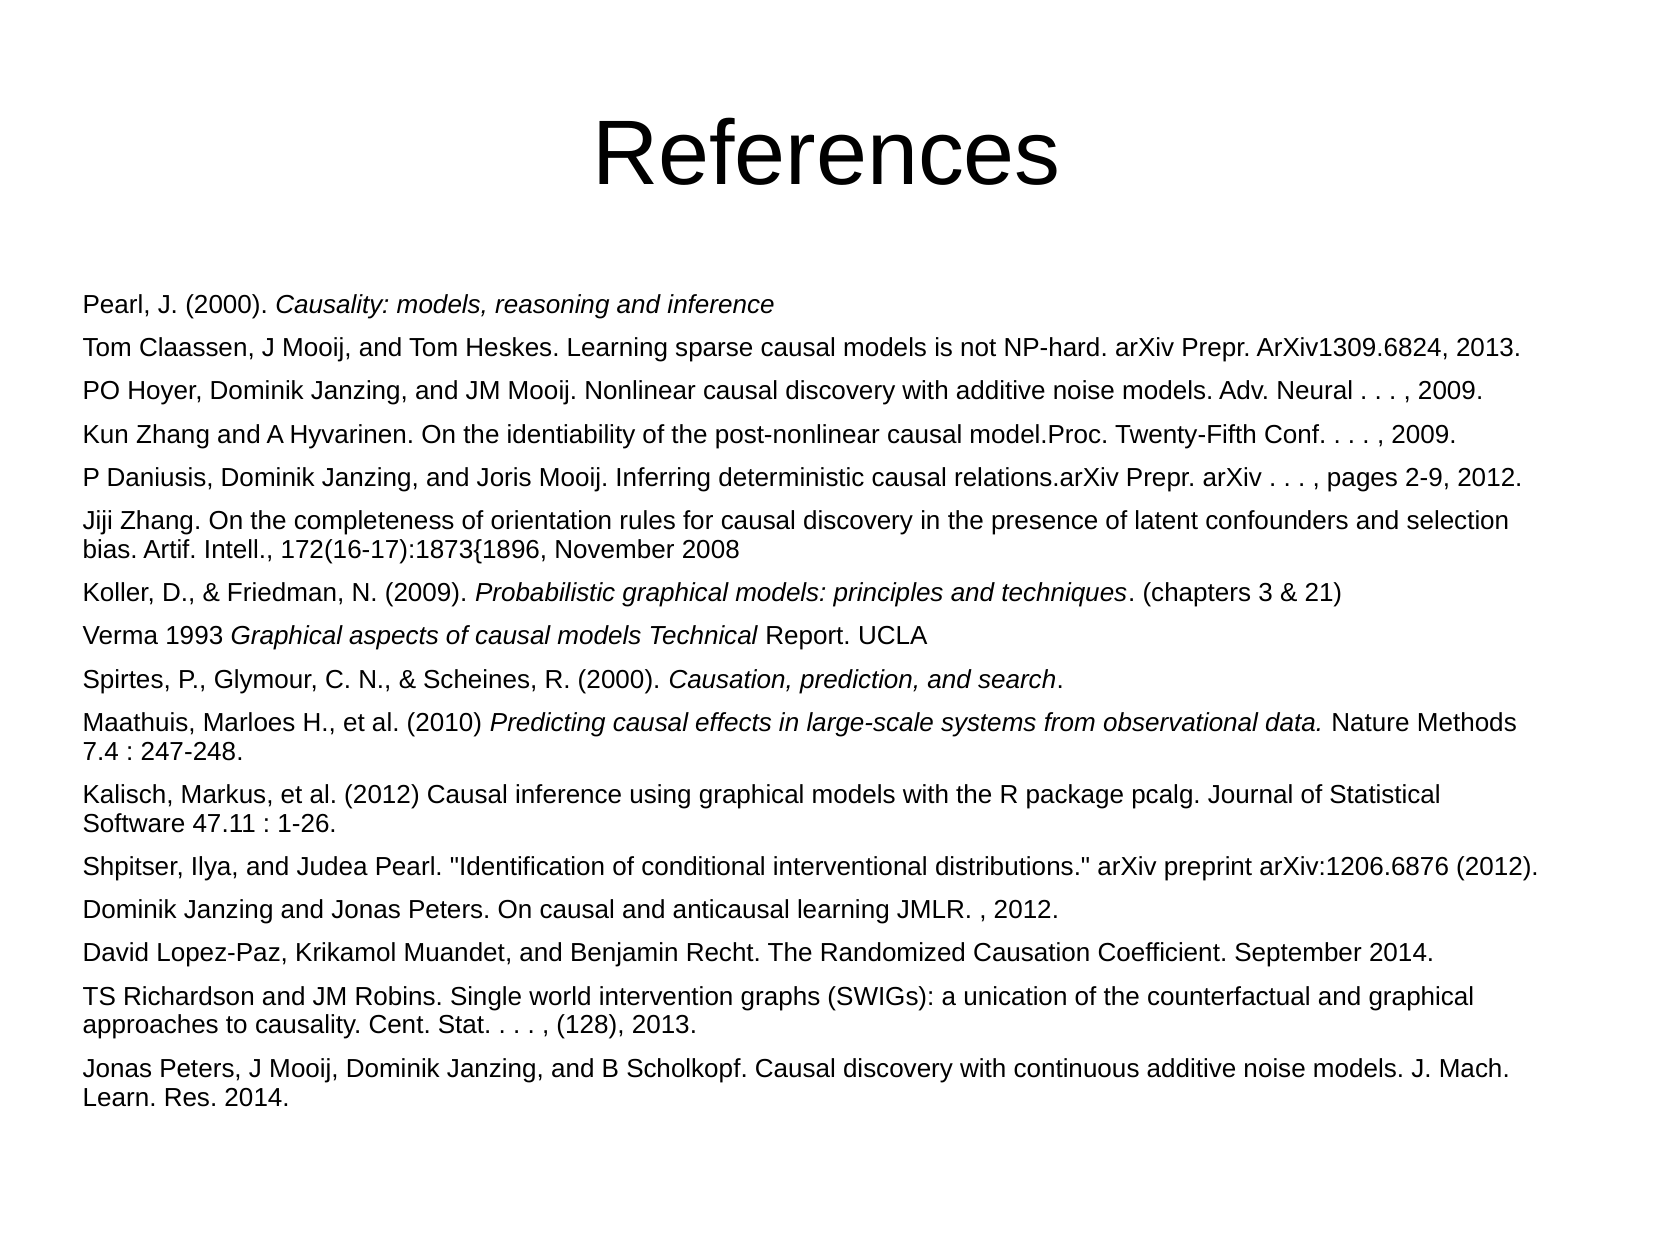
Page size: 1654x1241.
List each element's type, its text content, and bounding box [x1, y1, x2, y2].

title References [82, 49, 1571, 257]
list Pearl, J. (2000). Causality: models, reasoning and inference Tom Claassen, J Mooij, and Tom Heskes. Learning sparse causal models is not NP-hard. arXiv Prepr. ArXiv1309.6824, 2013. PO Hoyer, Dominik Janzing, and JM Mooij. Nonlinear causal discovery with additive noise models. Adv. Neural . . . , 2009. Kun Zhang and A Hyvarinen. On the identiability of the post-nonlinear causal model.Proc. Twenty-Fifth Conf. . . . , 2009. P Daniusis, Dominik Janzing, and Joris Mooij. Inferring deterministic causal relations.arXiv Prepr. arXiv . . . , pages 2-9, 2012. Jiji Zhang. On the completeness of orientation rules for causal discovery in the presence of latent confounders and selection bias. Artif. Intell., 172(16-17):1873{1896, November 2008 Koller, D., & Friedman, N. (2009). Probabilistic graphical models: principles and techniques. (chapters 3 & 21) Verma 1993 Graphical aspects of causal models Technical Report. UCLA Spirtes, P., Glymour, C. N., & Scheines, R. (2000). Causation, prediction, and search. Maathuis, Marloes H., et al. (2010) Predicting causal effects in large-scale systems from observational data. Nature Methods 7.4 : 247-248. Kalisch, Markus, et al. (2012) Causal inference using graphical models with the R package pcalg. Journal of Statistical Software 47.11 : 1-26. Shpitser, Ilya, and Judea Pearl. "Identification of conditional interventional distributions." arXiv preprint arXiv:1206.6876 (2012). Dominik Janzing and Jonas Peters. On causal and anticausal learning JMLR. , 2012. David Lopez-Paz, Krikamol Muandet, and Benjamin Recht. The Randomized Causation Coefficient. September 2014. TS Richardson and JM Robins. Single world intervention graphs (SWIGs): a unication of the counterfactual and graphical approaches to causality. Cent. Stat. . . . , (128), 2013. Jonas Peters, J Mooij, Dominik Janzing, and B Scholkopf. Causal discovery with continuous additive noise models. J. Mach. Learn. Res. 2014. [82, 290, 1571, 1182]
